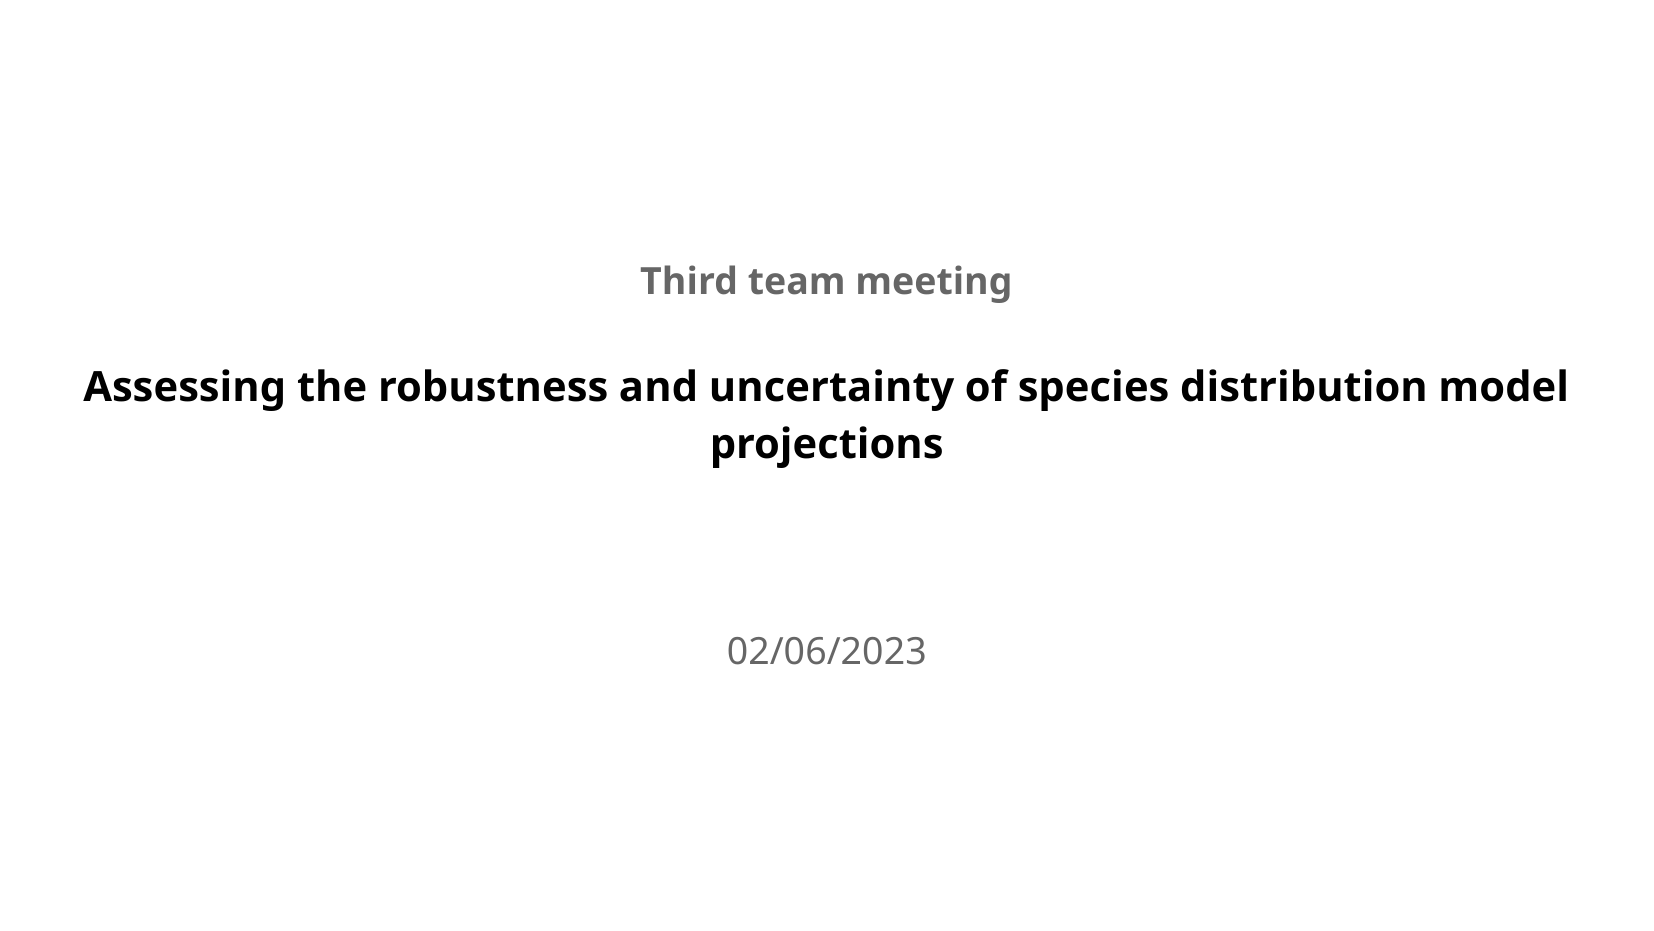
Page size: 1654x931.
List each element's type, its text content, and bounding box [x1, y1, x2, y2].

text_box Third team meeting Assessing the robustness and uncertainty of species distribution model projections 02/06/2023 [0, 0, 1654, 931]
